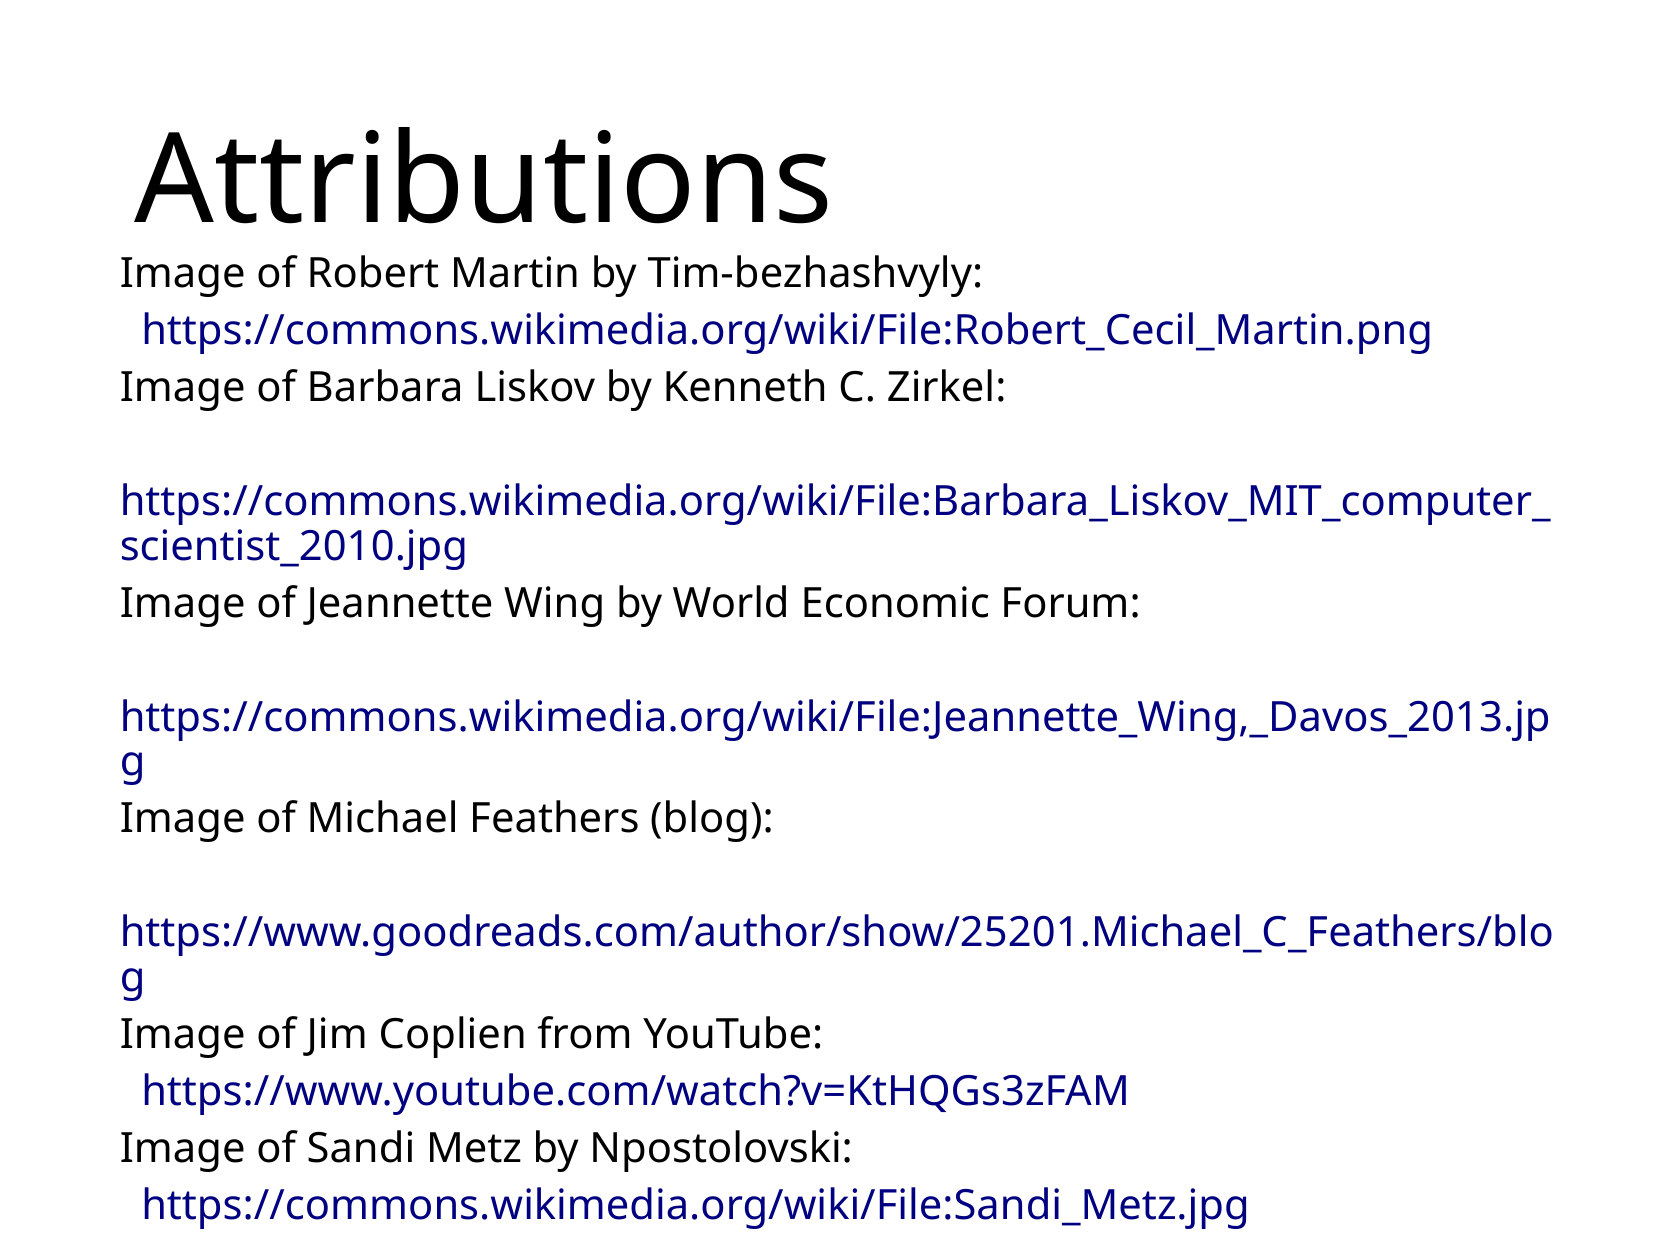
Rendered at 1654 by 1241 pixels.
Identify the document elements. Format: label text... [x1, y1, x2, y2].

text_box Image of Robert Martin by Tim-bezhashvyly: https://commons.wikimedia.org/wiki/File:Robert_Cecil_Martin.png Image of Barbara Liskov by Kenneth C. Zirkel: https://commons.wikimedia.org/wiki/File:Barbara_Liskov_MIT_computer_scientist_2010.jpg Image of Jeannette Wing by World Economic Forum: https://commons.wikimedia.org/wiki/File:Jeannette_Wing,_Davos_2013.jpg Image of Michael Feathers (blog): https://www.goodreads.com/author/show/25201.Michael_C_Feathers/blog Image of Jim Coplien from YouTube: https://www.youtube.com/watch?v=KtHQGs3zFAM Image of Sandi Metz by Npostolovski: https://commons.wikimedia.org/wiki/File:Sandi_Metz.jpg Image of Alan Kay by Marcin Wichary: https://commons.wikimedia.org/wiki/File:Alan_Kay_(3097597186).jpg Image of Kristen Nygaard and Ole-Johan Dahl: http://history-computer.com/ModernComputer/Software/Simula.html Image of Lynn Andrea Stein on Olin College of Engineering: http://www.olin.edu/faculty/profile/lynn-andrea-stein/ Image of Henry Lieberman from MIT: http://web.media.mit.edu/~lieber/ Image of David Ungar by Dcoetzee: https://commons.wikimedia.org/wiki/File:David_Ungar.jpg Image of Homer Simpson (20th Century Fox): http://www.quoteslike.com/doh-free-images-at-clker-com-vector-clip-art-online-royalty-free-Uz2q1H-quote/ [105, 235, 1576, 1234]
text_box Attributions [120, 80, 999, 211]
